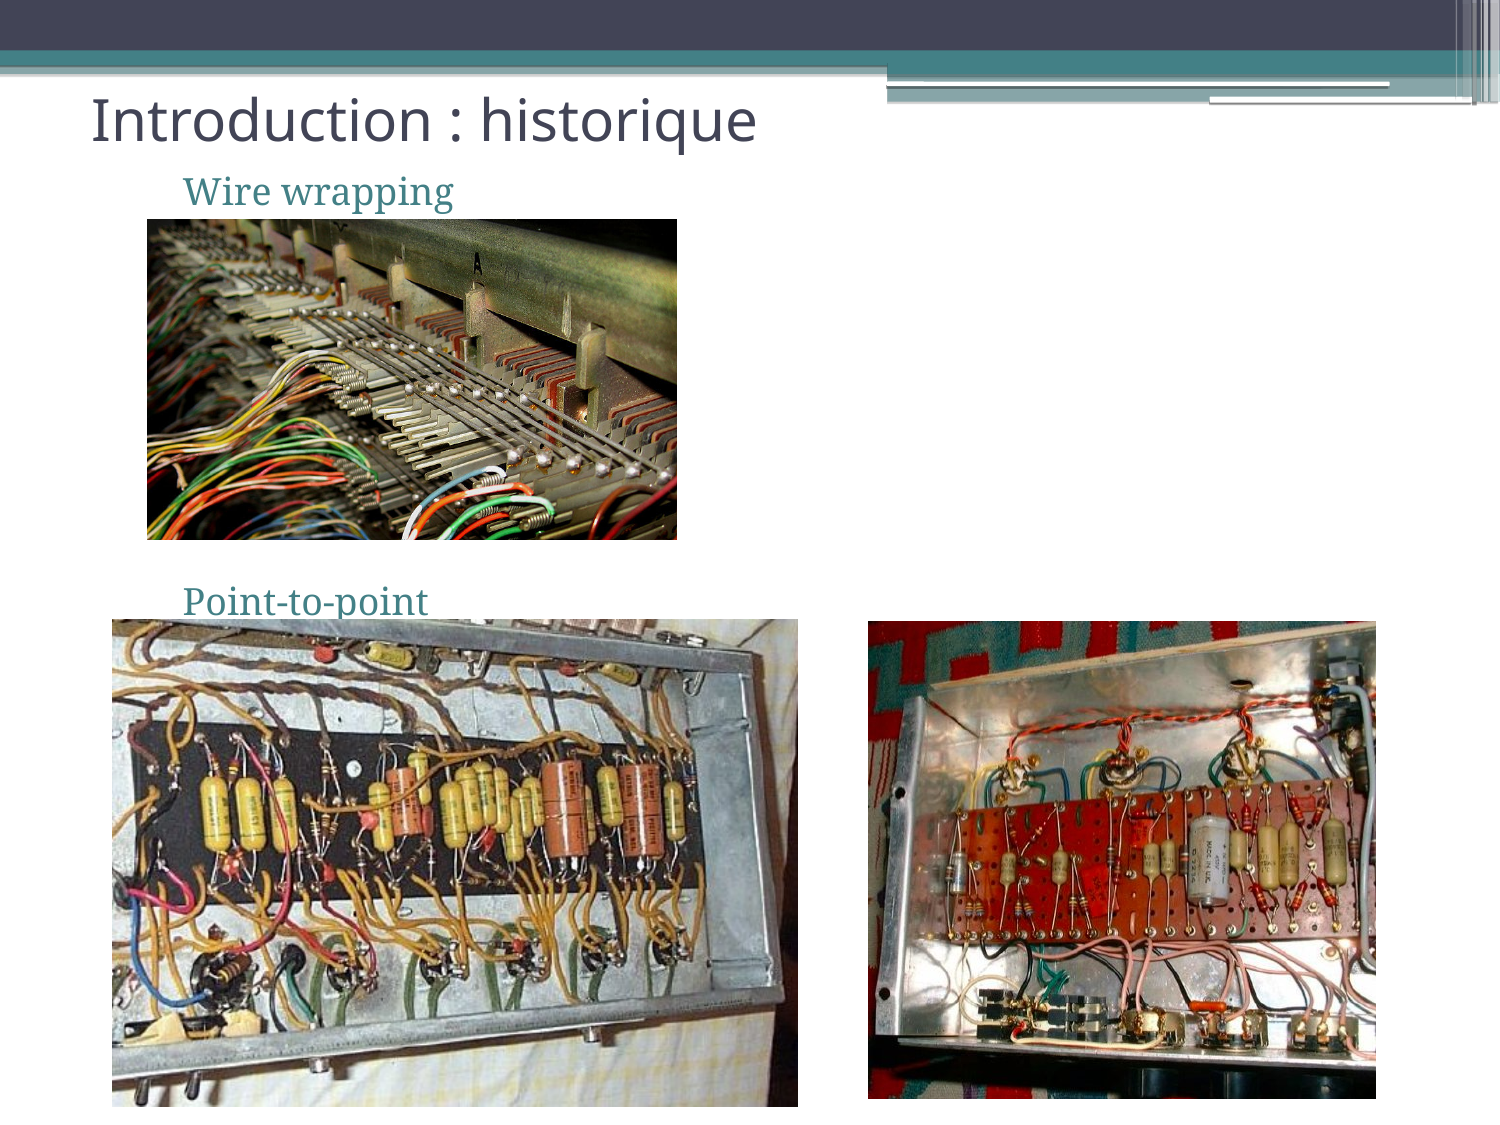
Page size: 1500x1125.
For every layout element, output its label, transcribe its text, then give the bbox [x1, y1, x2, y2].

title Introduction : historique [76, 30, 1427, 206]
picture [868, 621, 1376, 1099]
picture [147, 219, 677, 540]
list Wire wrapping Point-to-point [100, 160, 1425, 1079]
picture [112, 619, 798, 1107]
